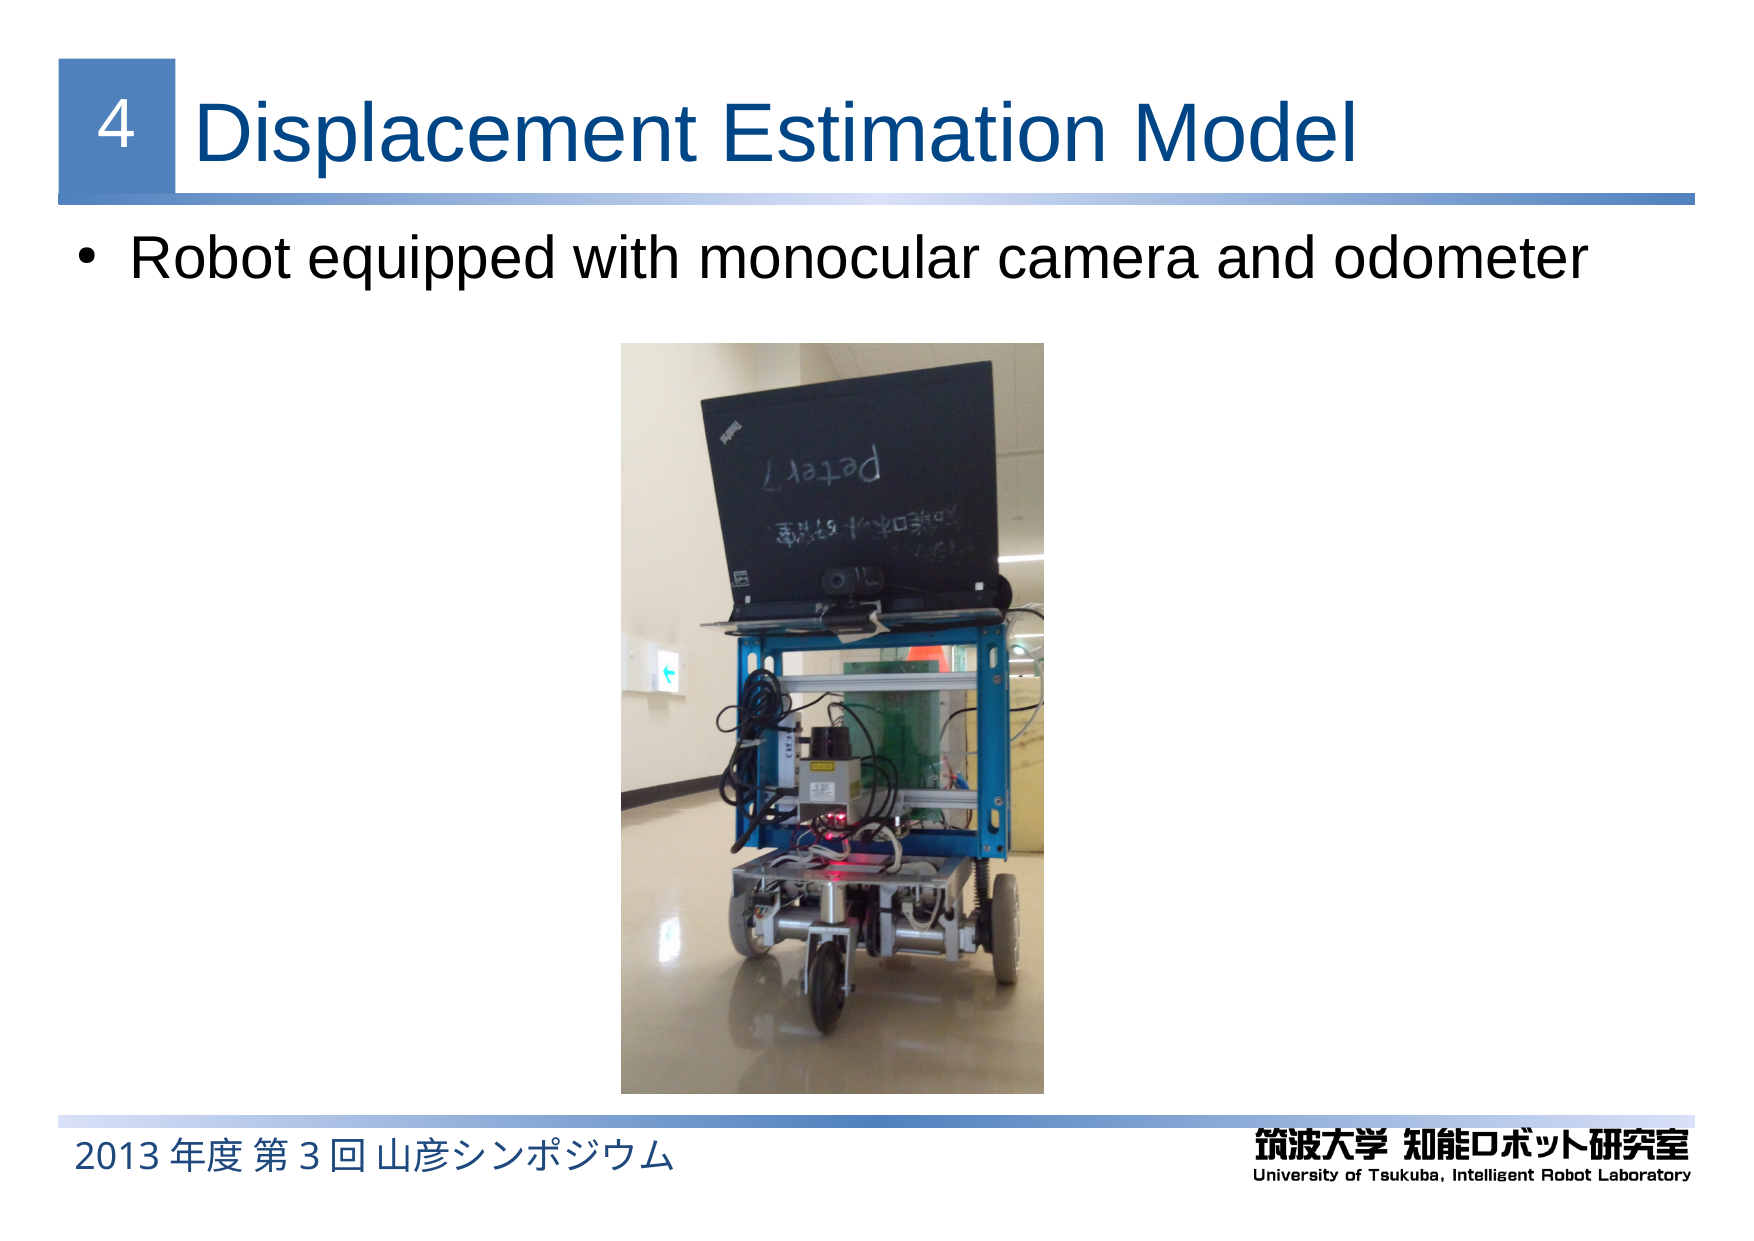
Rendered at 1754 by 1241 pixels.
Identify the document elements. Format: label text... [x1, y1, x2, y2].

picture [621, 343, 1044, 1094]
picture [1252, 1127, 1691, 1182]
list Robot equipped with monocular camera and odometer [58, 223, 1696, 329]
title Displacement Estimation Model [193, 61, 1651, 205]
